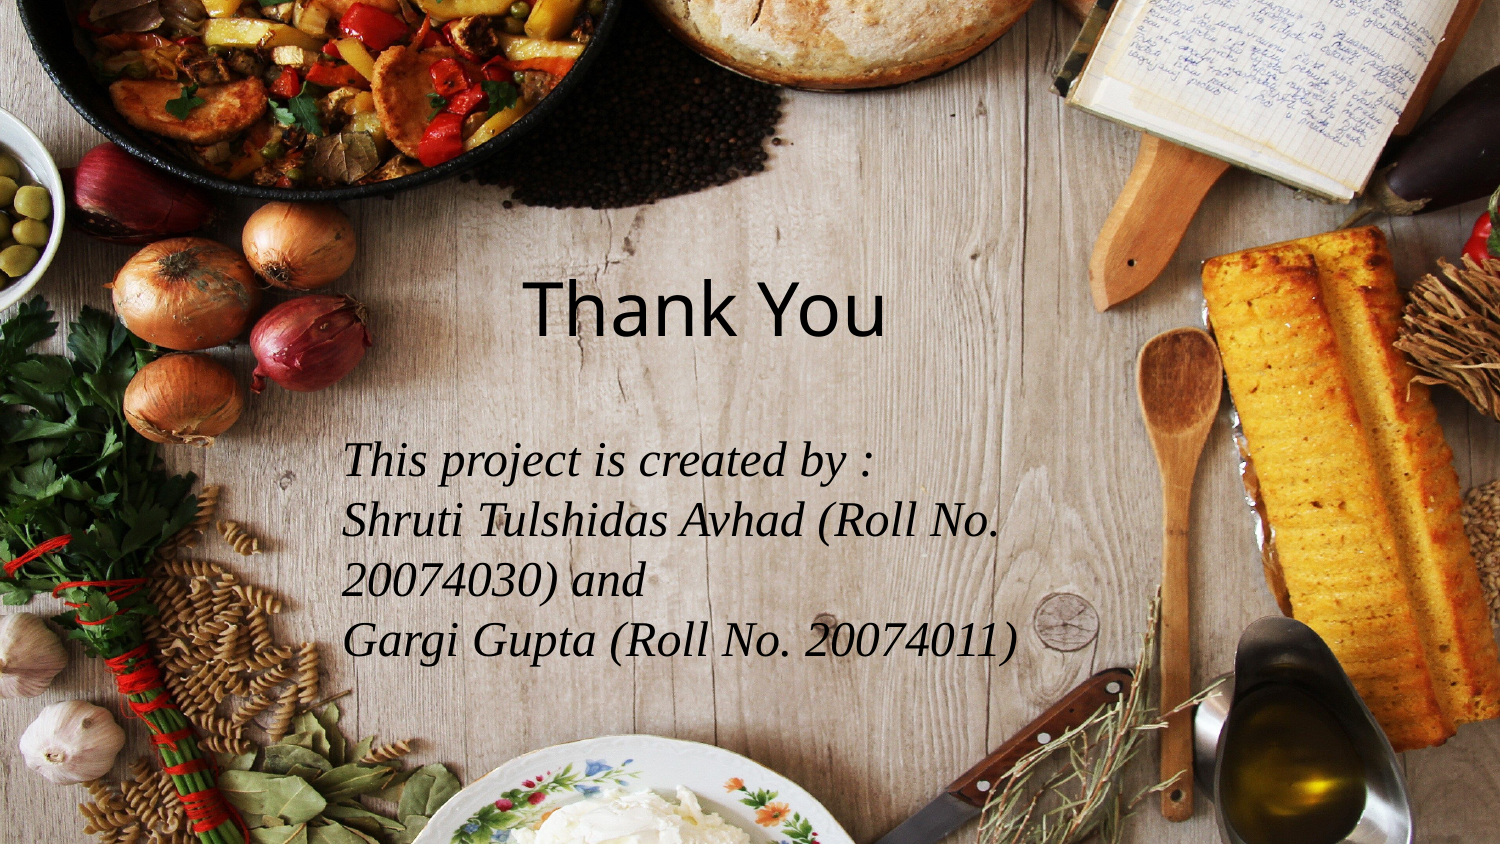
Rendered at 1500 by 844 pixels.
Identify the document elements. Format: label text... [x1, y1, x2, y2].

text_box Thank You [447, 246, 963, 367]
picture [0, 0, 1500, 844]
text_box This project is created by : Shruti Tulshidas Avhad (Roll No. 20074030) and Gargi Gupta (Roll No. 20074011) [326, 411, 1071, 682]
